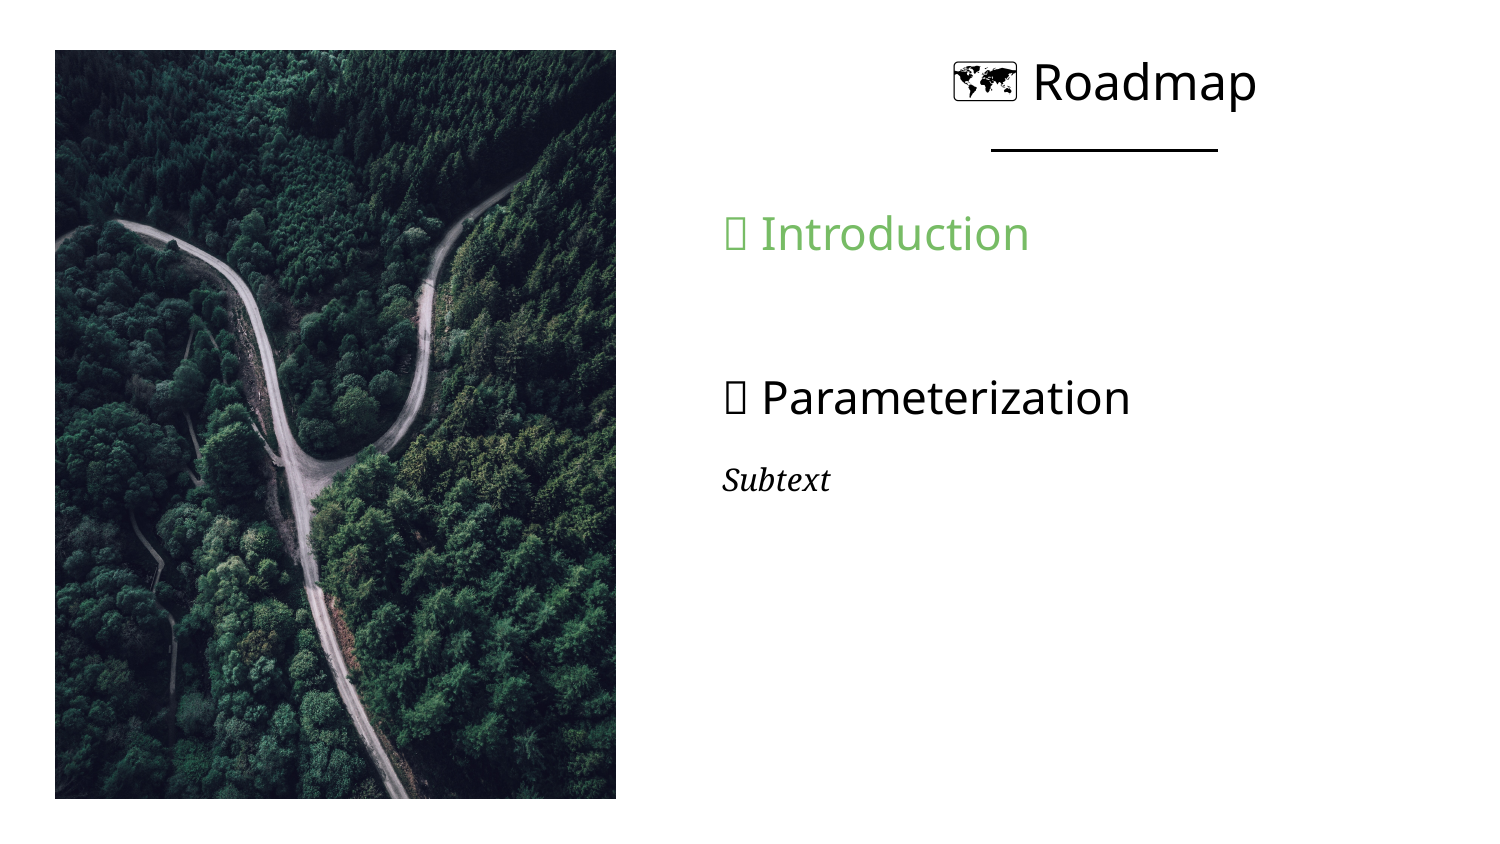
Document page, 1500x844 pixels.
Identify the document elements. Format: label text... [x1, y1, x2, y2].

list ✅ Introduction 📏 Parameterization Subtext [722, 201, 1486, 811]
title 🗺 Roadmap [722, 11, 1487, 151]
picture [55, 50, 616, 799]
